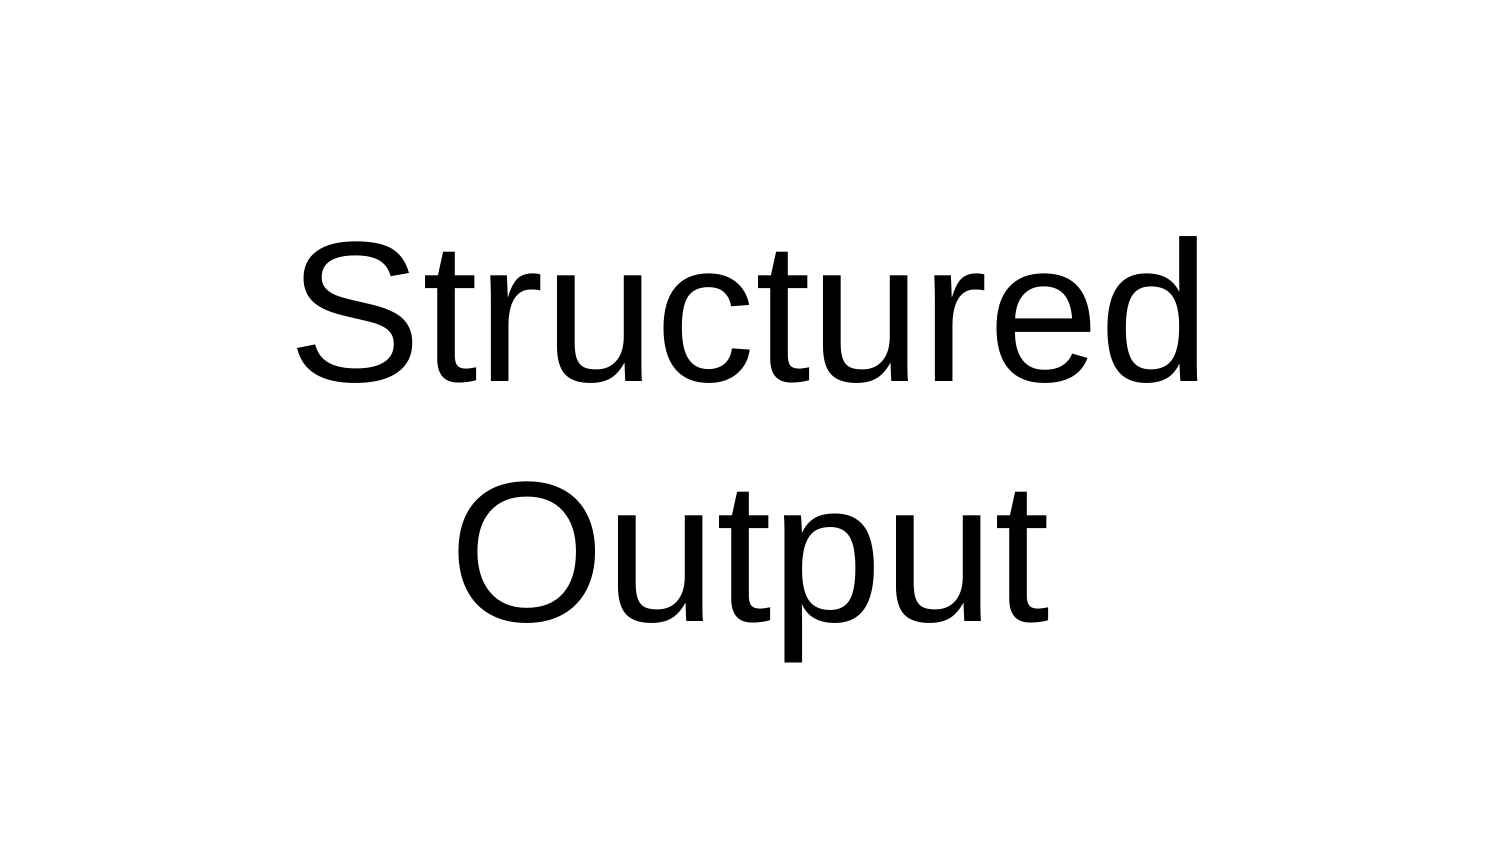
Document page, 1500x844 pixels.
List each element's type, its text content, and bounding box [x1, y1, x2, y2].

title Structured Output [67, 44, 1433, 799]
